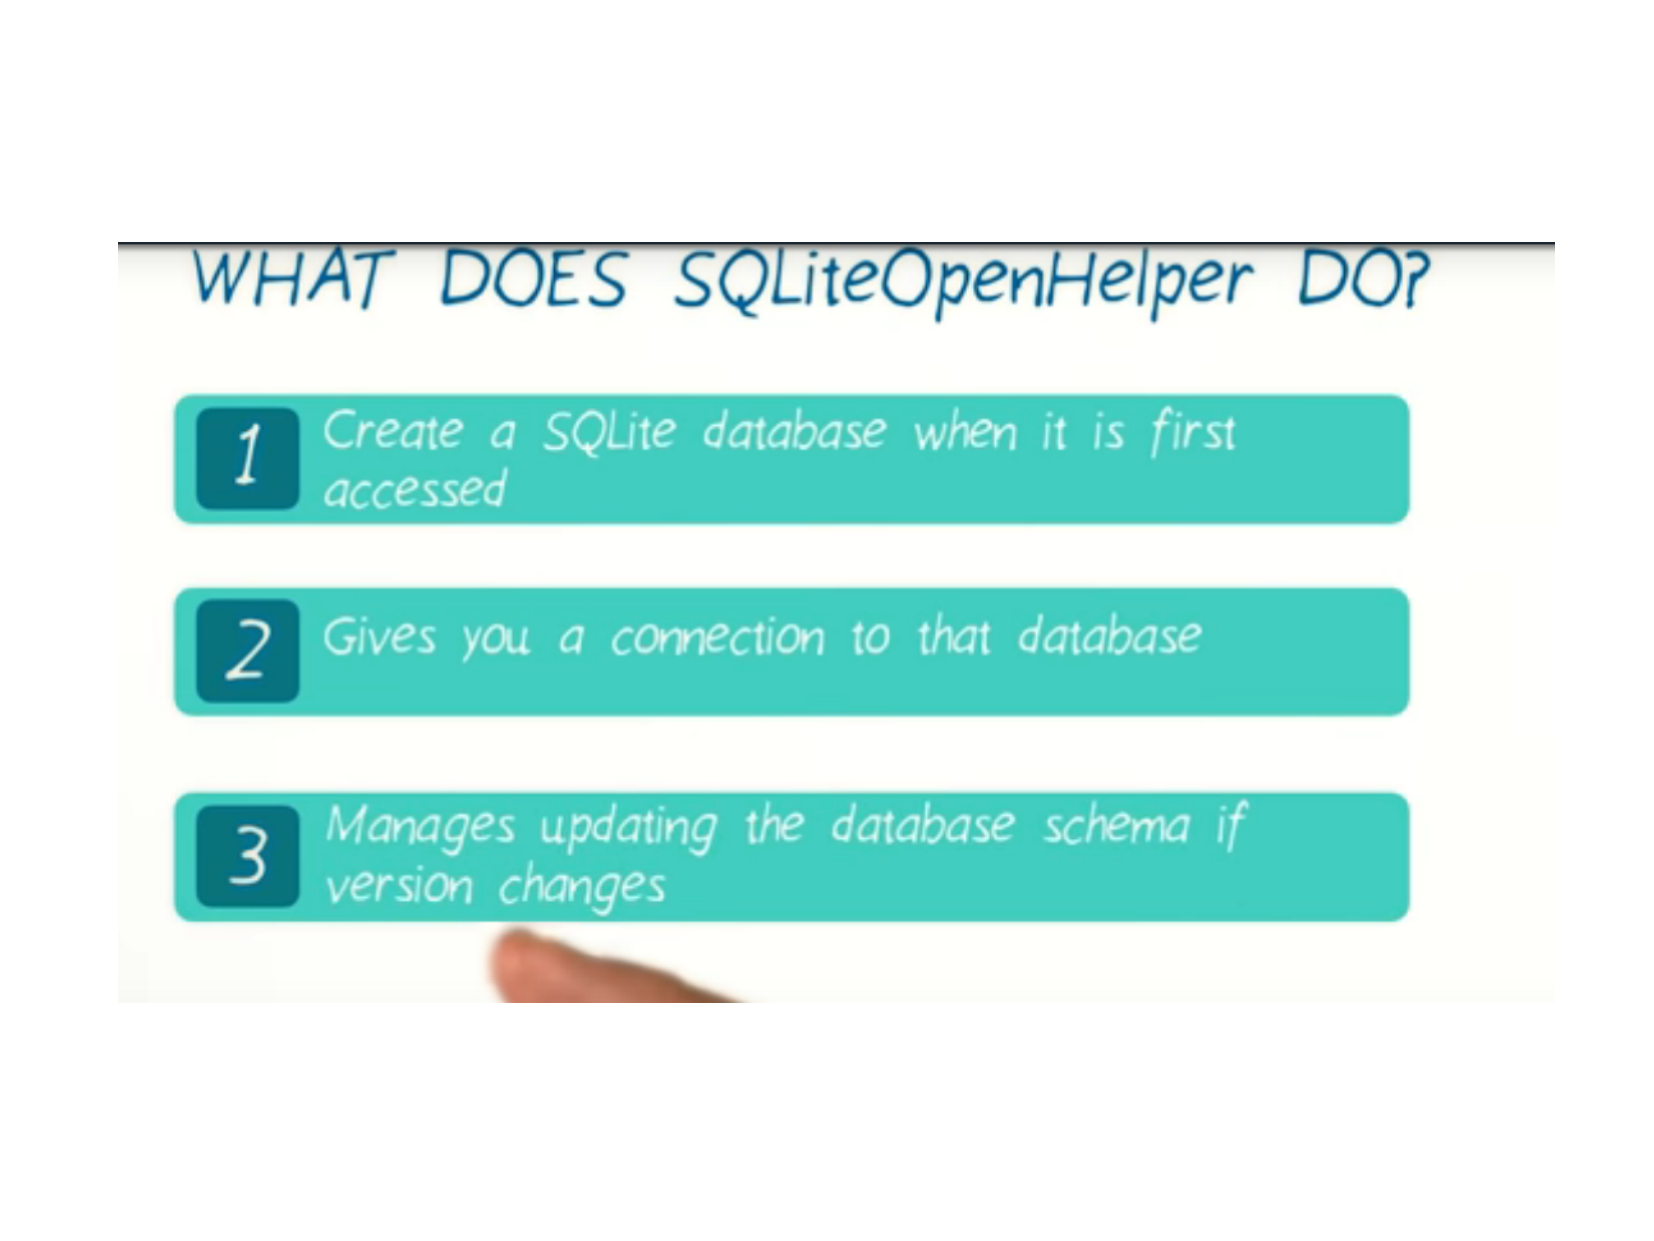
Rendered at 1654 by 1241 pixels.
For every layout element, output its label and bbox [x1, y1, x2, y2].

picture [118, 242, 1555, 1003]
